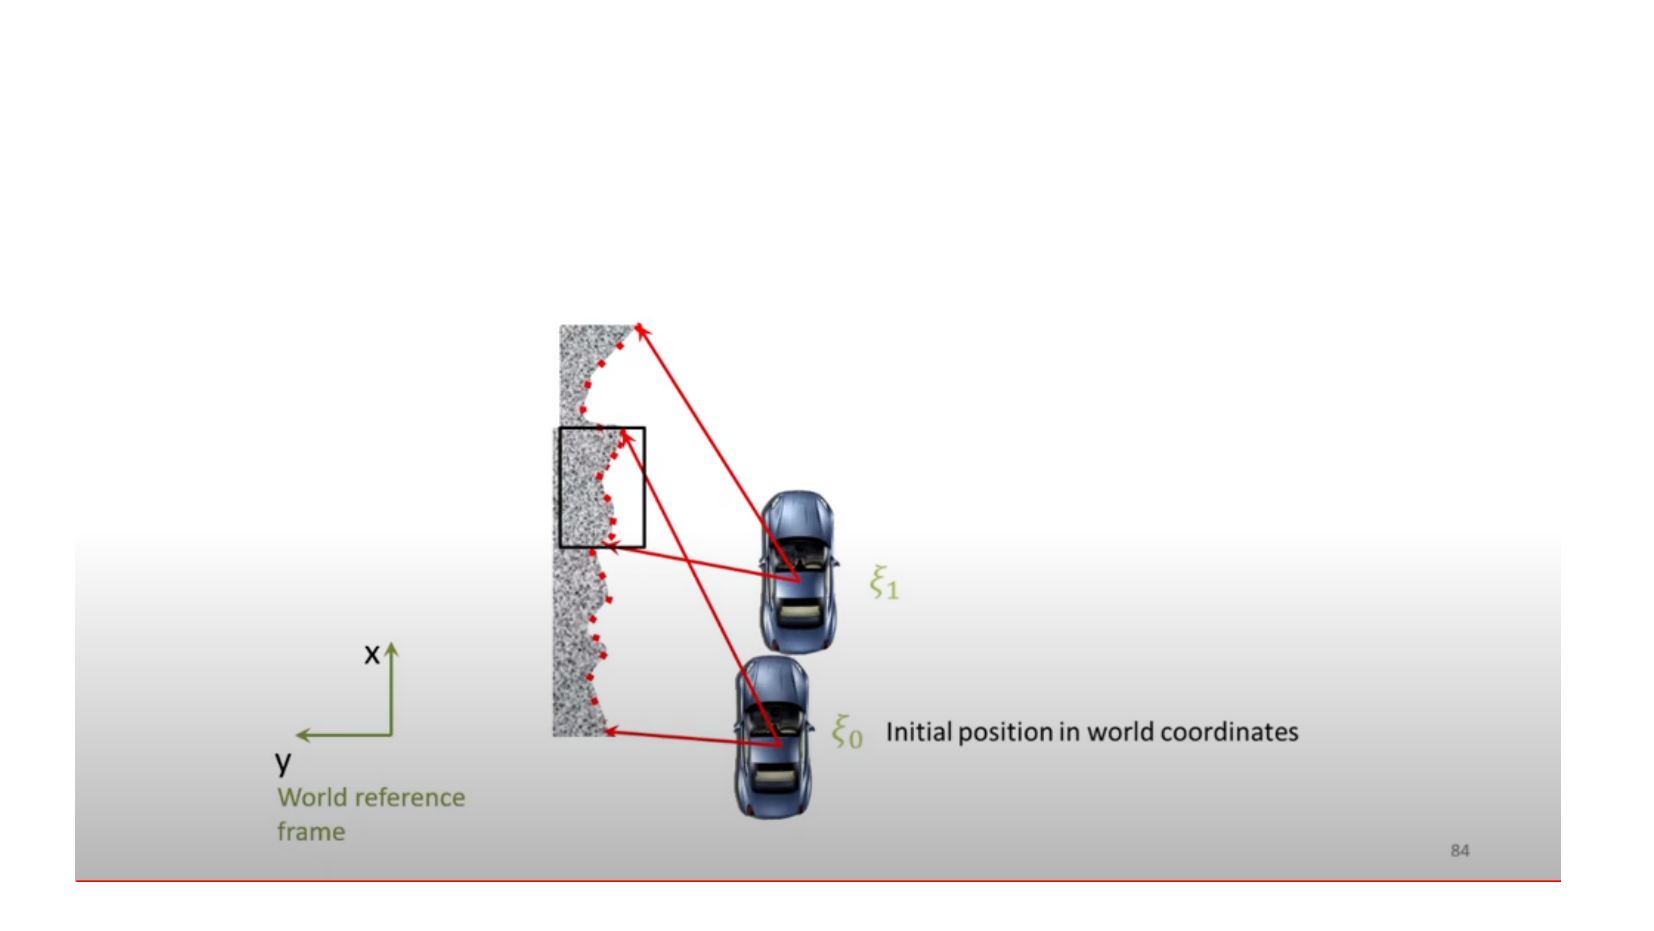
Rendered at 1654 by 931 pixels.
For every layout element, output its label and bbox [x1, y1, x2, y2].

picture [75, 38, 1561, 882]
